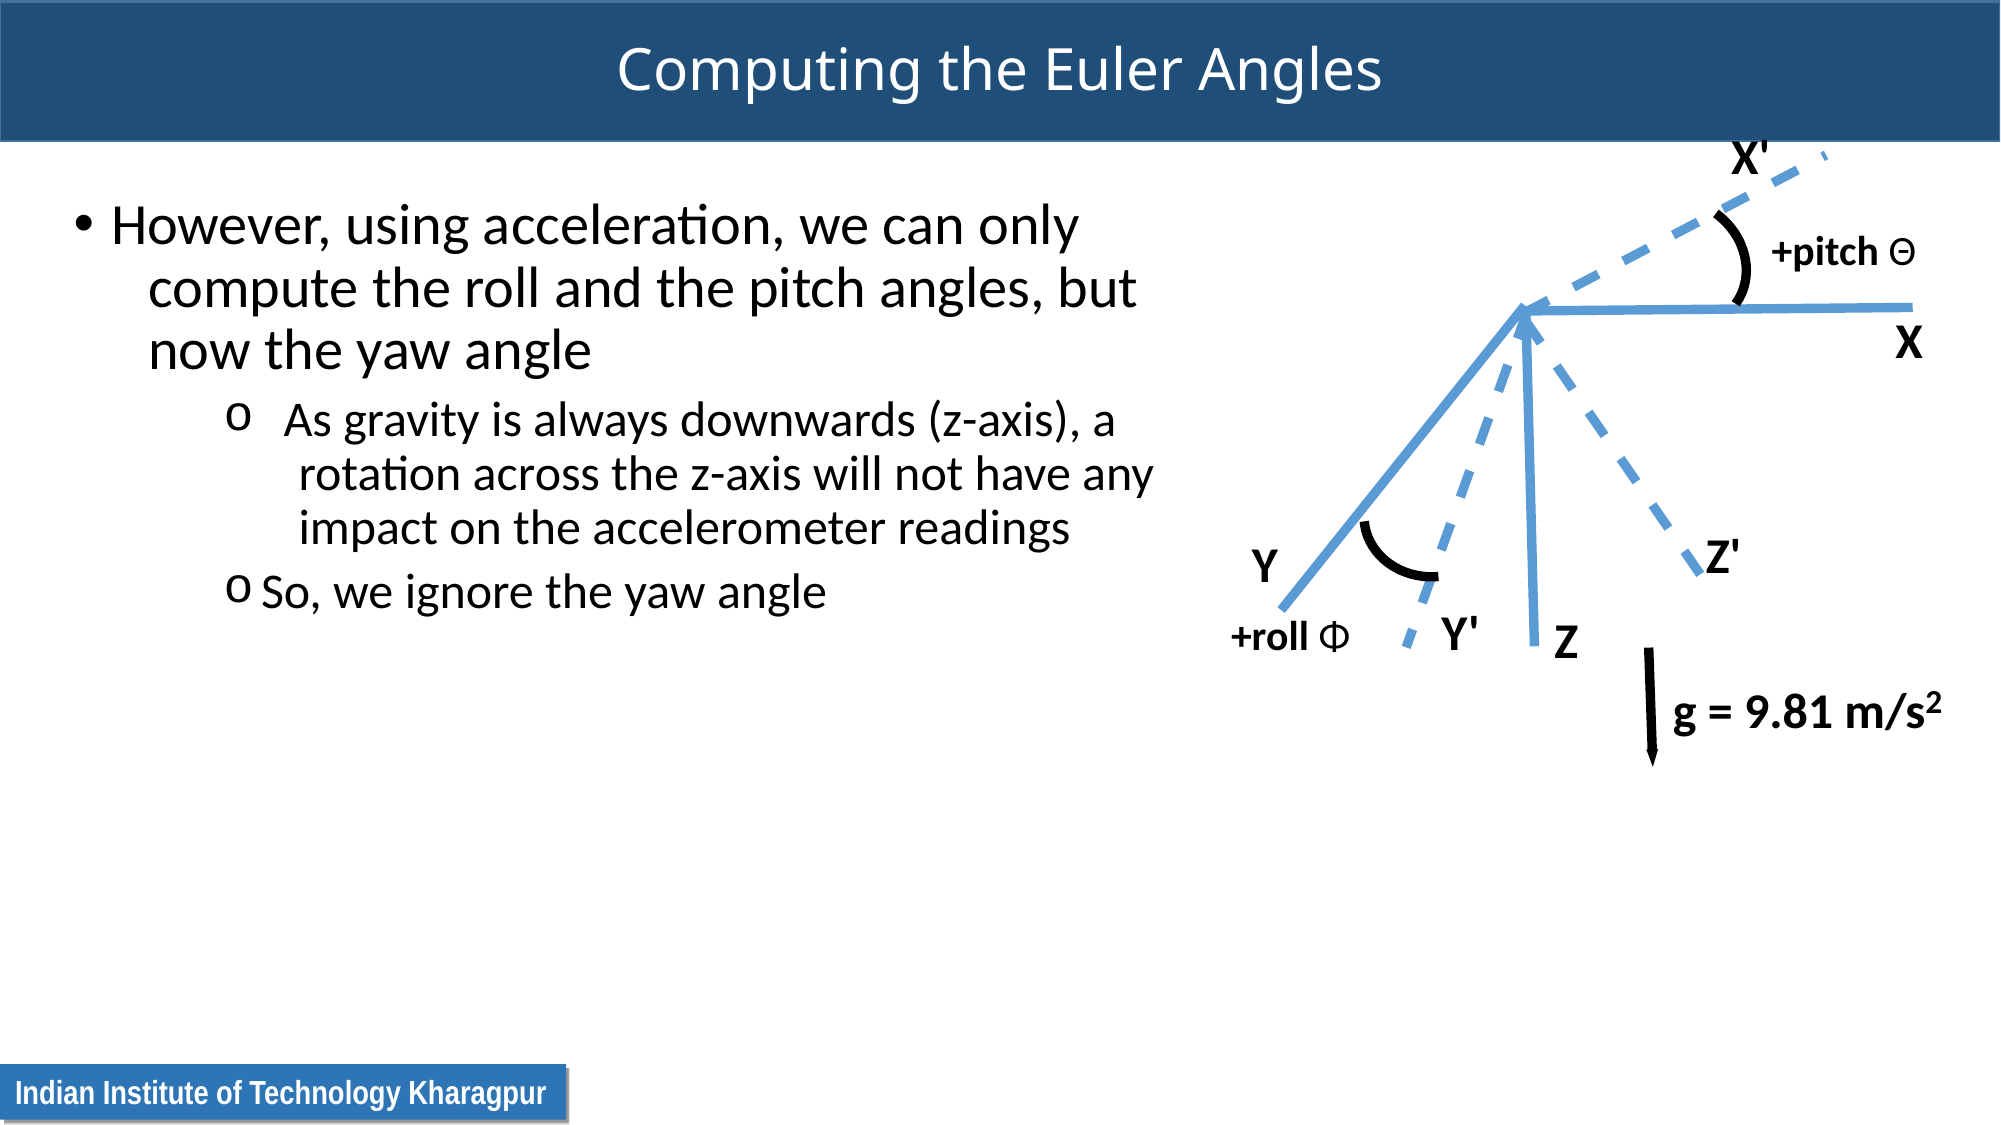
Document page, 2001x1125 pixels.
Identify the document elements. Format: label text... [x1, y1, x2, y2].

text_box Y' [1426, 593, 1509, 669]
text_box X' [1716, 117, 1798, 194]
list However, using acceleration, we can only compute the roll and the pitch angles, but now the yaw angle As gravity is always downwards (z-axis), a rotation across the z-axis will not have any impact on the accelerometer readings So, we ignore the yaw angle [58, 186, 1253, 1065]
text_box Z [1539, 600, 1622, 677]
text_box +pitch Θ [1756, 216, 1988, 282]
text_box Y [1236, 525, 1319, 600]
text_box g = 9.81 m/s2 [1657, 671, 1993, 747]
text_box Z' [1690, 516, 1773, 593]
text_box X [1880, 301, 1963, 378]
text_box +roll Φ [1216, 600, 1404, 667]
title Computing the Euler Angles [0, 1, 2000, 141]
